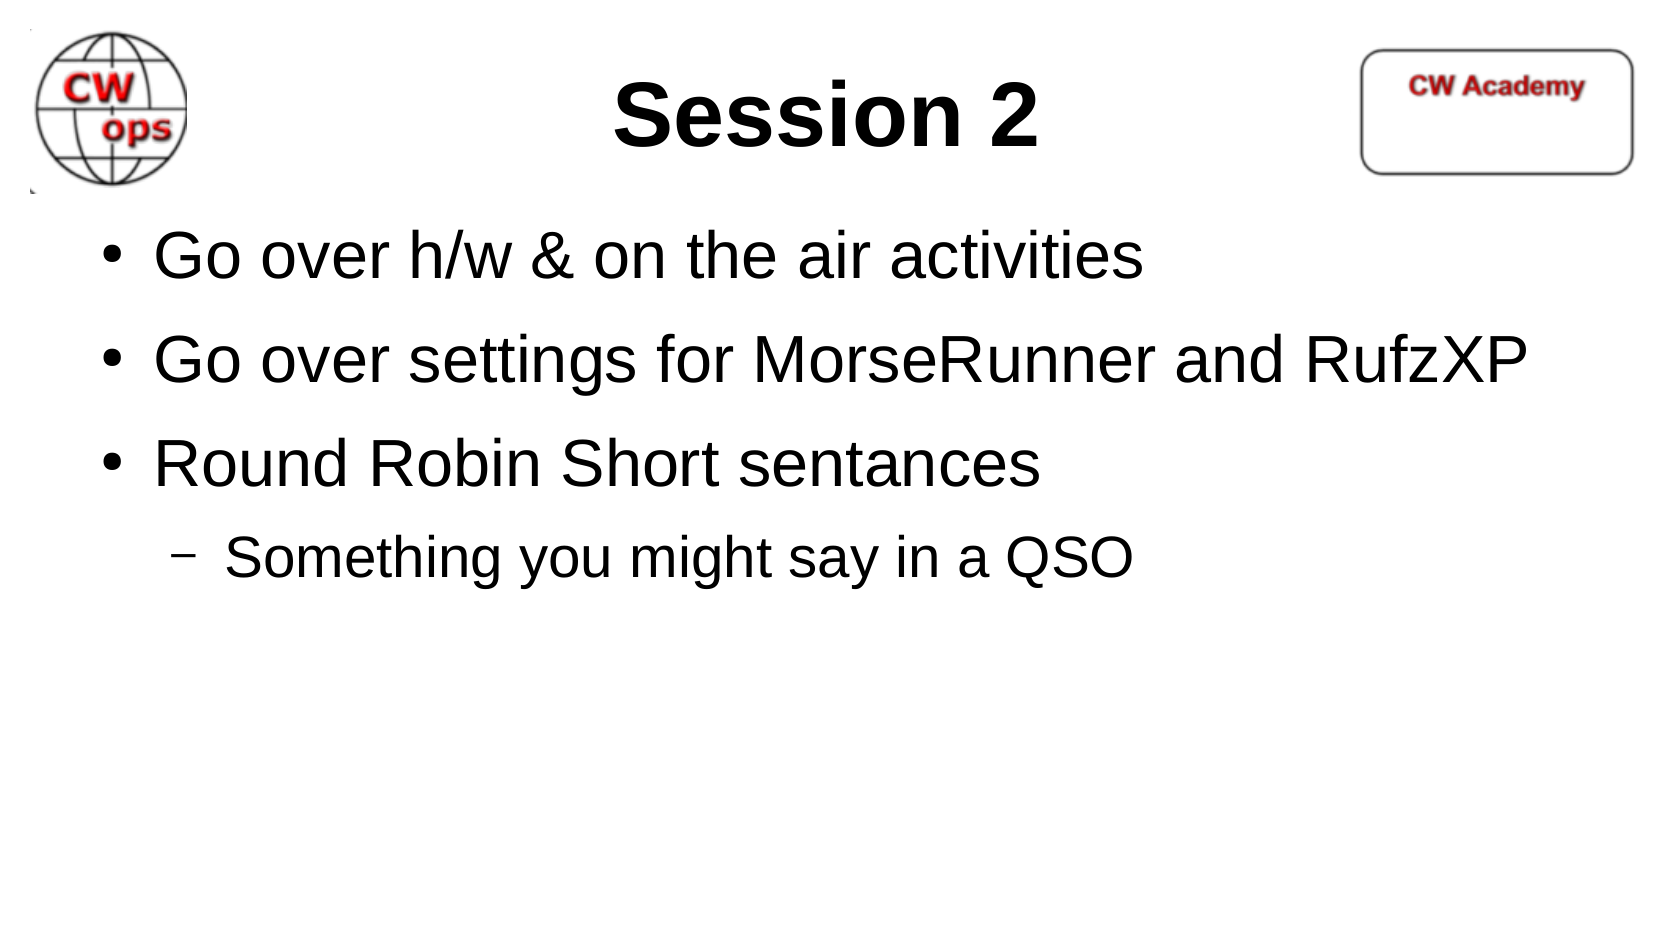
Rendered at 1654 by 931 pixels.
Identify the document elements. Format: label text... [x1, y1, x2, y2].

picture [30, 29, 187, 194]
list Go over h/w & on the air activities Go over settings for MorseRunner and RufzXP Round Robin Short sentances Something you might say in a QSO [82, 217, 1571, 758]
picture [1571, 37, 1640, 186]
title Session 2 [82, 37, 1571, 193]
